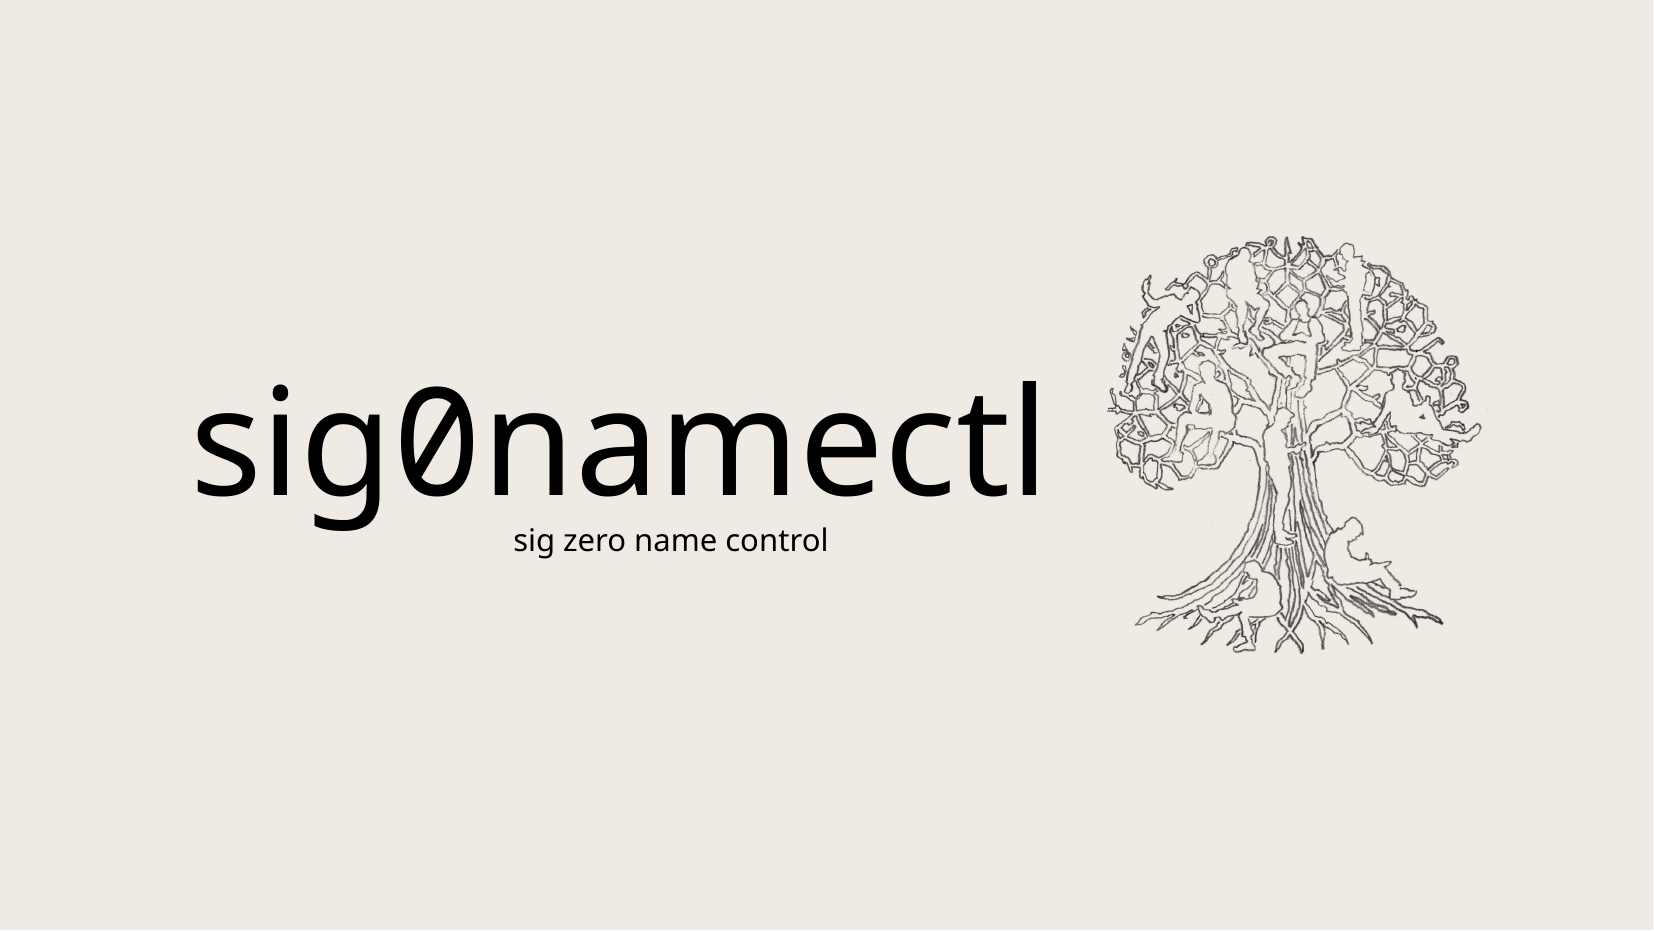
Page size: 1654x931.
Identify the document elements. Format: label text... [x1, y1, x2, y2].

picture [1096, 203, 1488, 680]
title sig0namectl [165, 339, 1050, 535]
list sig zero name control [513, 518, 834, 563]
